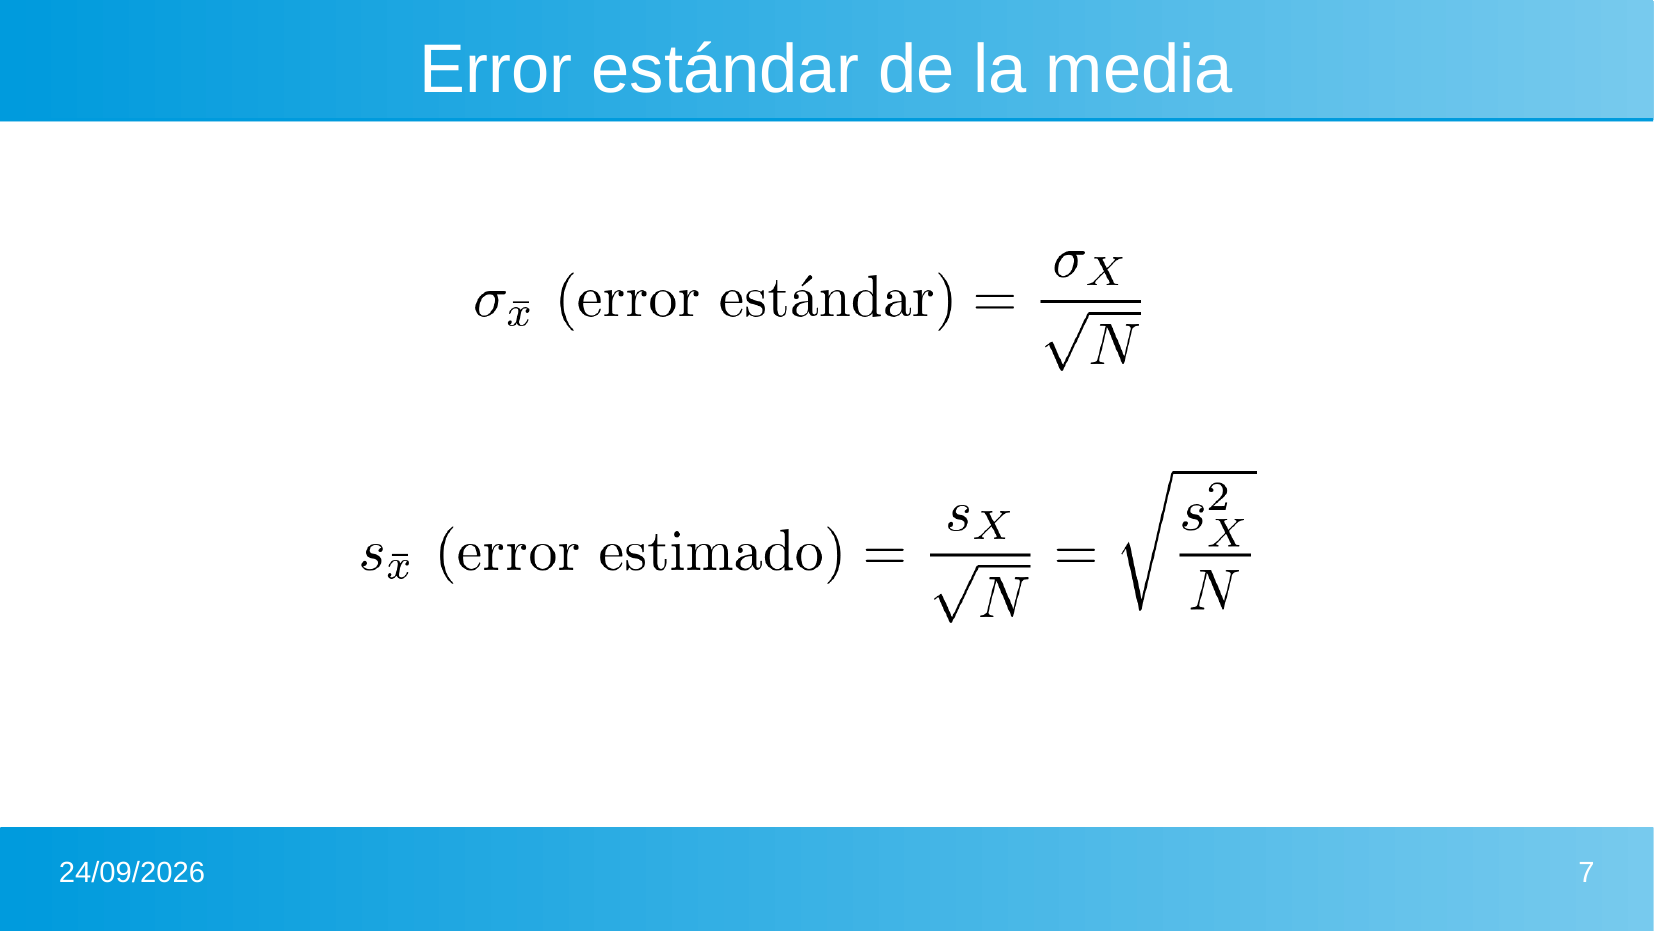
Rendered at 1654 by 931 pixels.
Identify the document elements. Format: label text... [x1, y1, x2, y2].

picture [475, 251, 1141, 371]
title Error estándar de la media [59, 29, 1595, 108]
picture [361, 471, 1257, 623]
